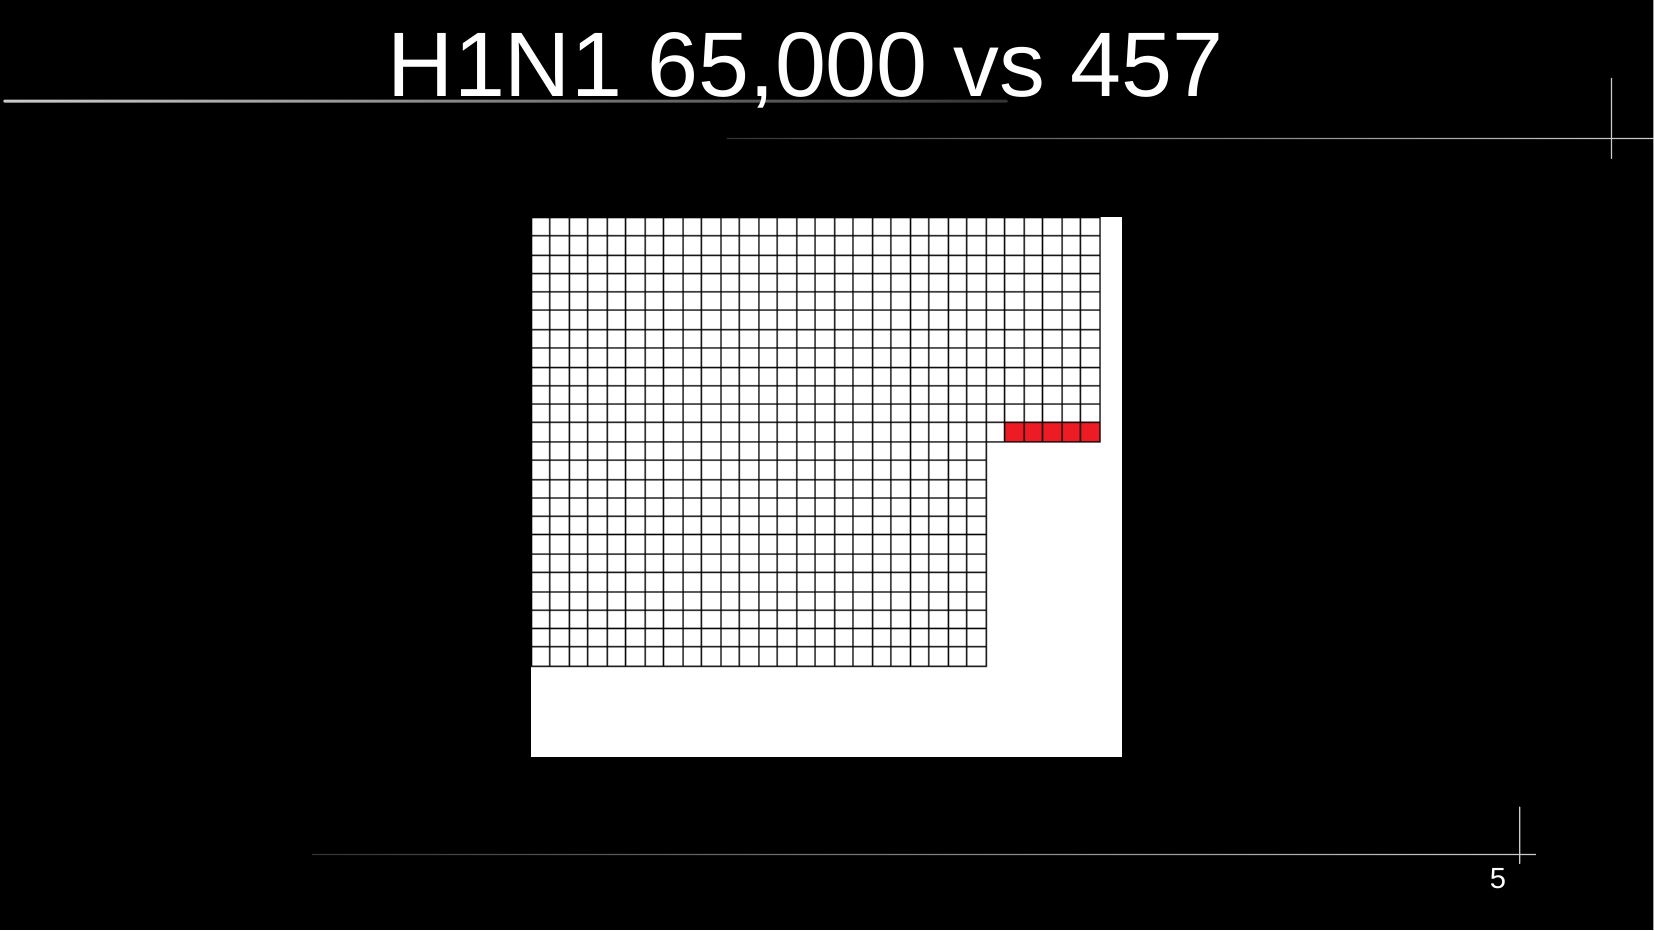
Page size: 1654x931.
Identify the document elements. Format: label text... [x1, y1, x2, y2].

picture [531, 217, 1122, 758]
title H1N1 65,000 vs 457 [23, 11, 1589, 119]
